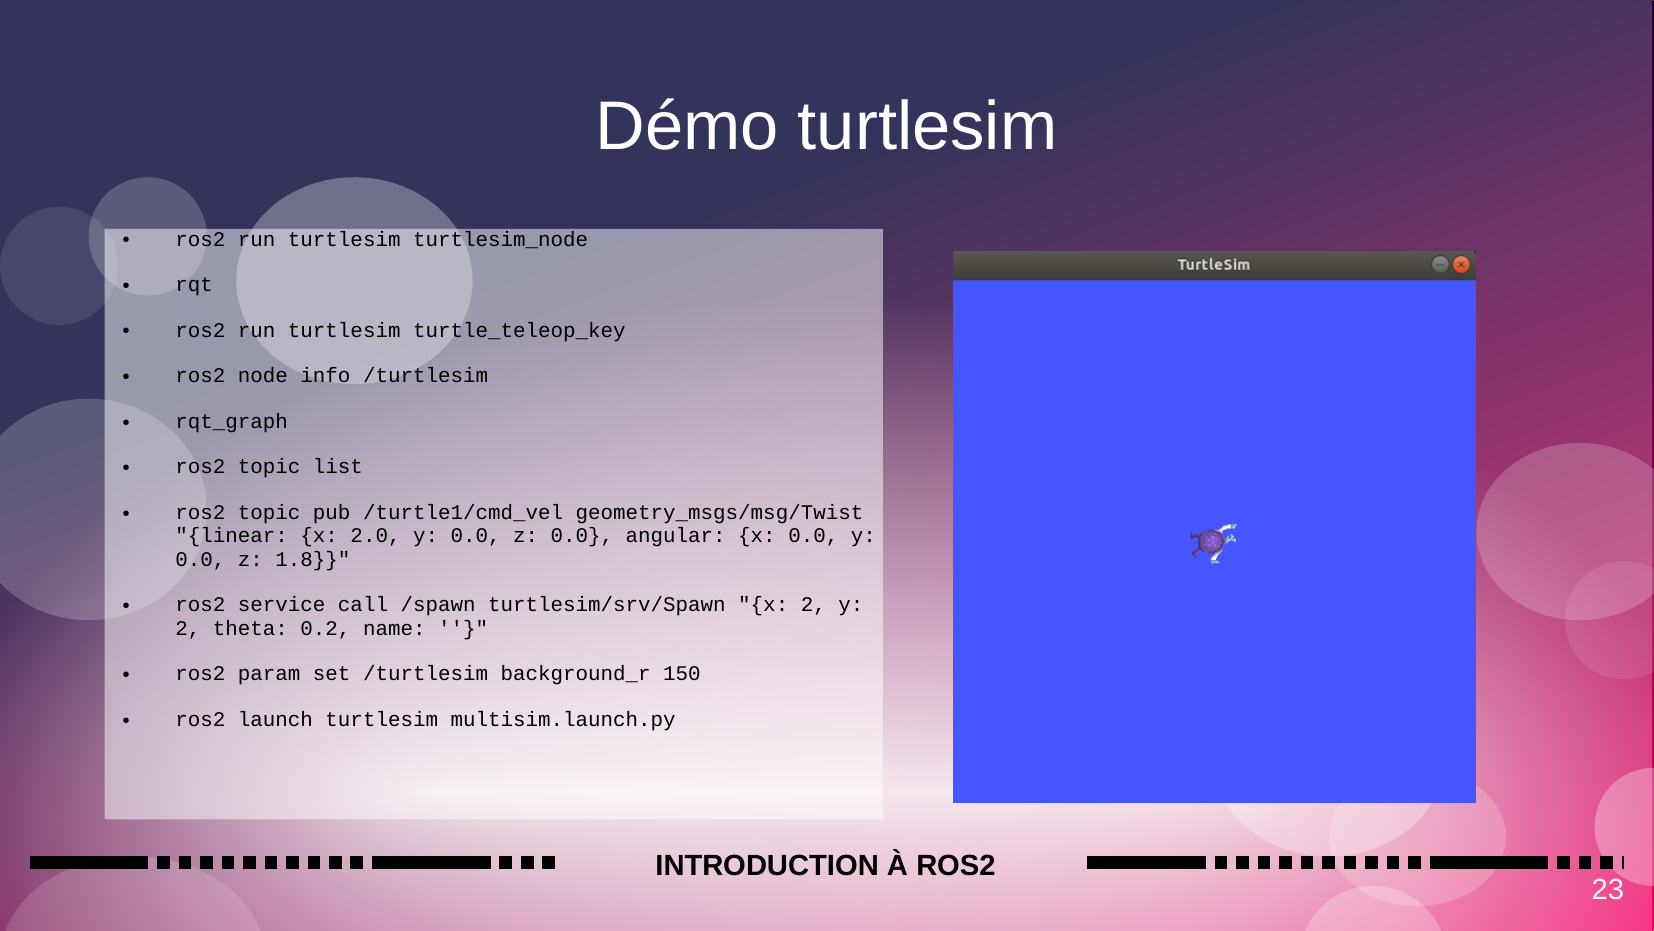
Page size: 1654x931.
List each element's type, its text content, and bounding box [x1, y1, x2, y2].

list ros2 run turtlesim turtlesim_node rqt ros2 run turtlesim turtle_teleop_key ros2 node info /turtlesim rqt_graph ros2 topic list ros2 topic pub /turtle1/cmd_vel geometry_msgs/msg/Twist "{linear: {x: 2.0, y: 0.0, z: 0.0}, angular: {x: 0.0, y: 0.0, z: 1.8}}" ros2 service call /spawn turtlesim/srv/Spawn "{x: 2, y: 2, theta: 0.2, name: ''}" ros2 param set /turtlesim background_r 150 ros2 launch turtlesim multisim.launch.py [104, 228, 883, 820]
picture [953, 251, 1476, 803]
title Démo turtlesim [88, 44, 1565, 207]
